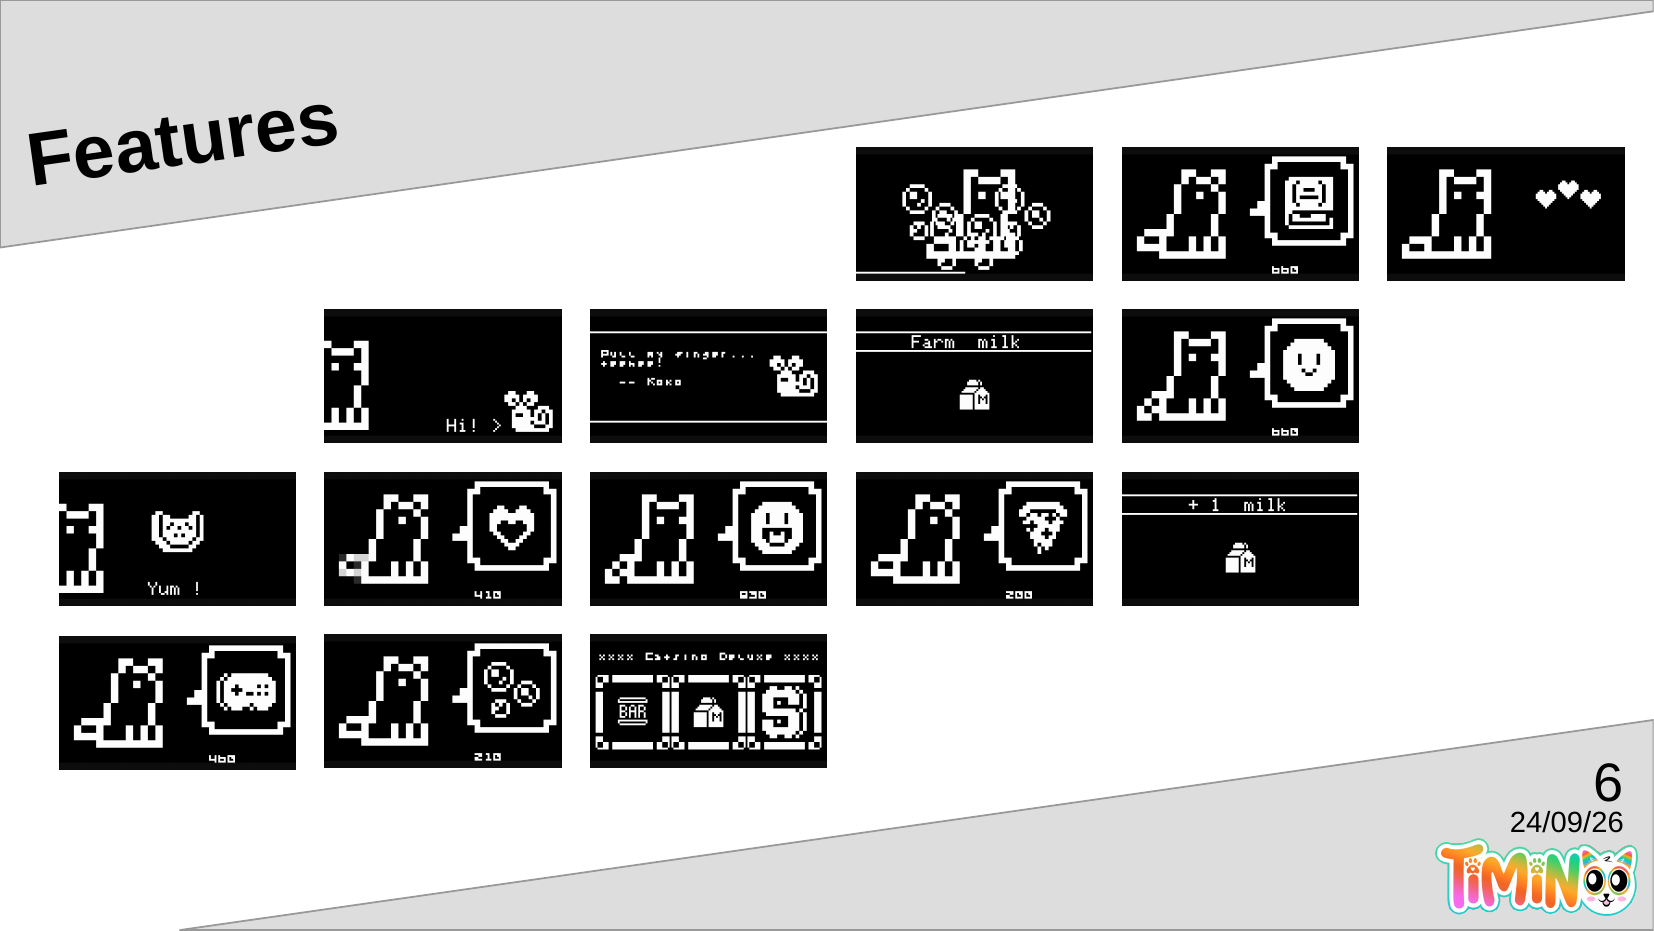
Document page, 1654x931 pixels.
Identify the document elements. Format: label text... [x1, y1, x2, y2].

picture [324, 472, 562, 606]
picture [59, 472, 296, 606]
picture [856, 472, 1093, 606]
picture [590, 634, 827, 768]
picture [324, 634, 562, 768]
picture [856, 309, 1093, 443]
picture [1122, 147, 1359, 281]
picture [1122, 309, 1359, 443]
title Features [16, 0, 1501, 239]
picture [324, 309, 562, 443]
picture [590, 472, 827, 606]
picture [590, 309, 827, 443]
picture [1122, 472, 1359, 606]
picture [1387, 147, 1625, 281]
picture [59, 636, 296, 770]
picture [1435, 838, 1638, 916]
picture [856, 147, 1093, 281]
